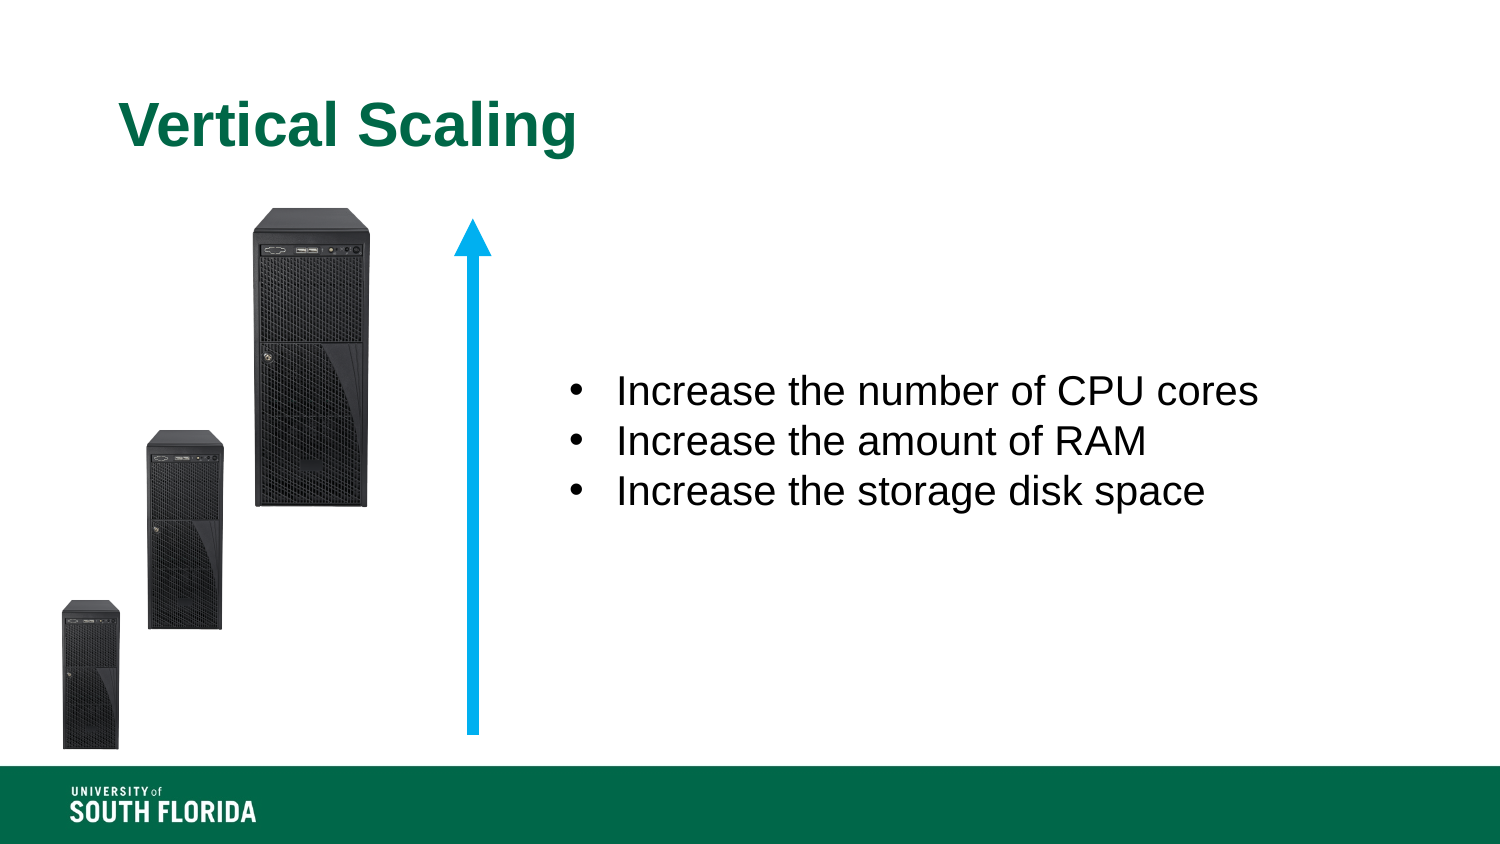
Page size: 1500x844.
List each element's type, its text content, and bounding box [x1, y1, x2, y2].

title Vertical Scaling [103, 44, 1397, 208]
picture [0, 0, 1500, 844]
text_box Increase the number of CPU cores Increase the amount of RAM Increase the storage disk space [554, 356, 1275, 522]
